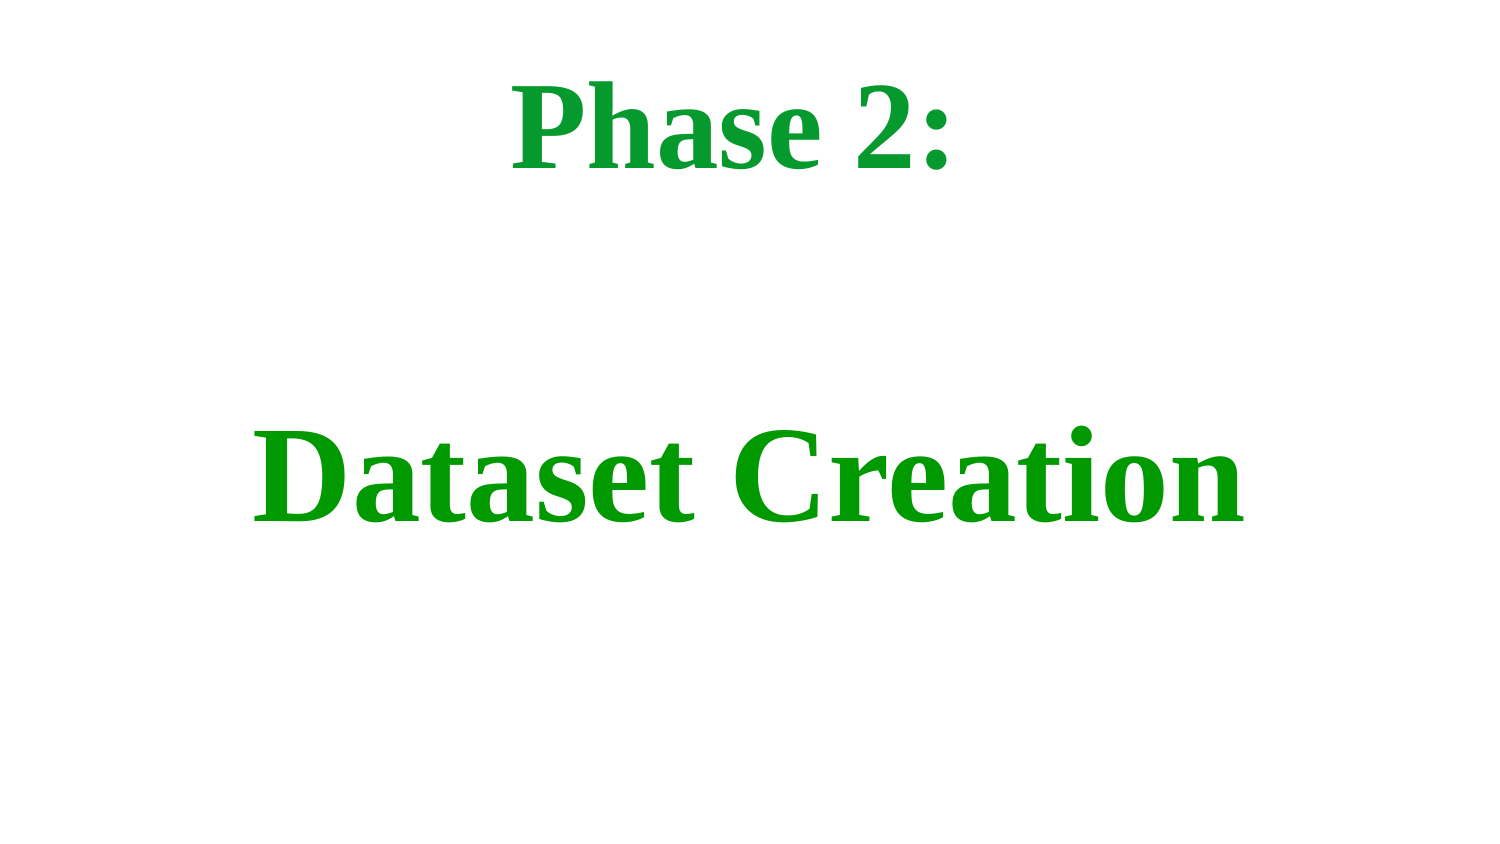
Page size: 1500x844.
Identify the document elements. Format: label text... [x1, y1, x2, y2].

title Phase 2: [0, 0, 1500, 237]
subtitle Dataset Creation [75, 196, 1425, 754]
